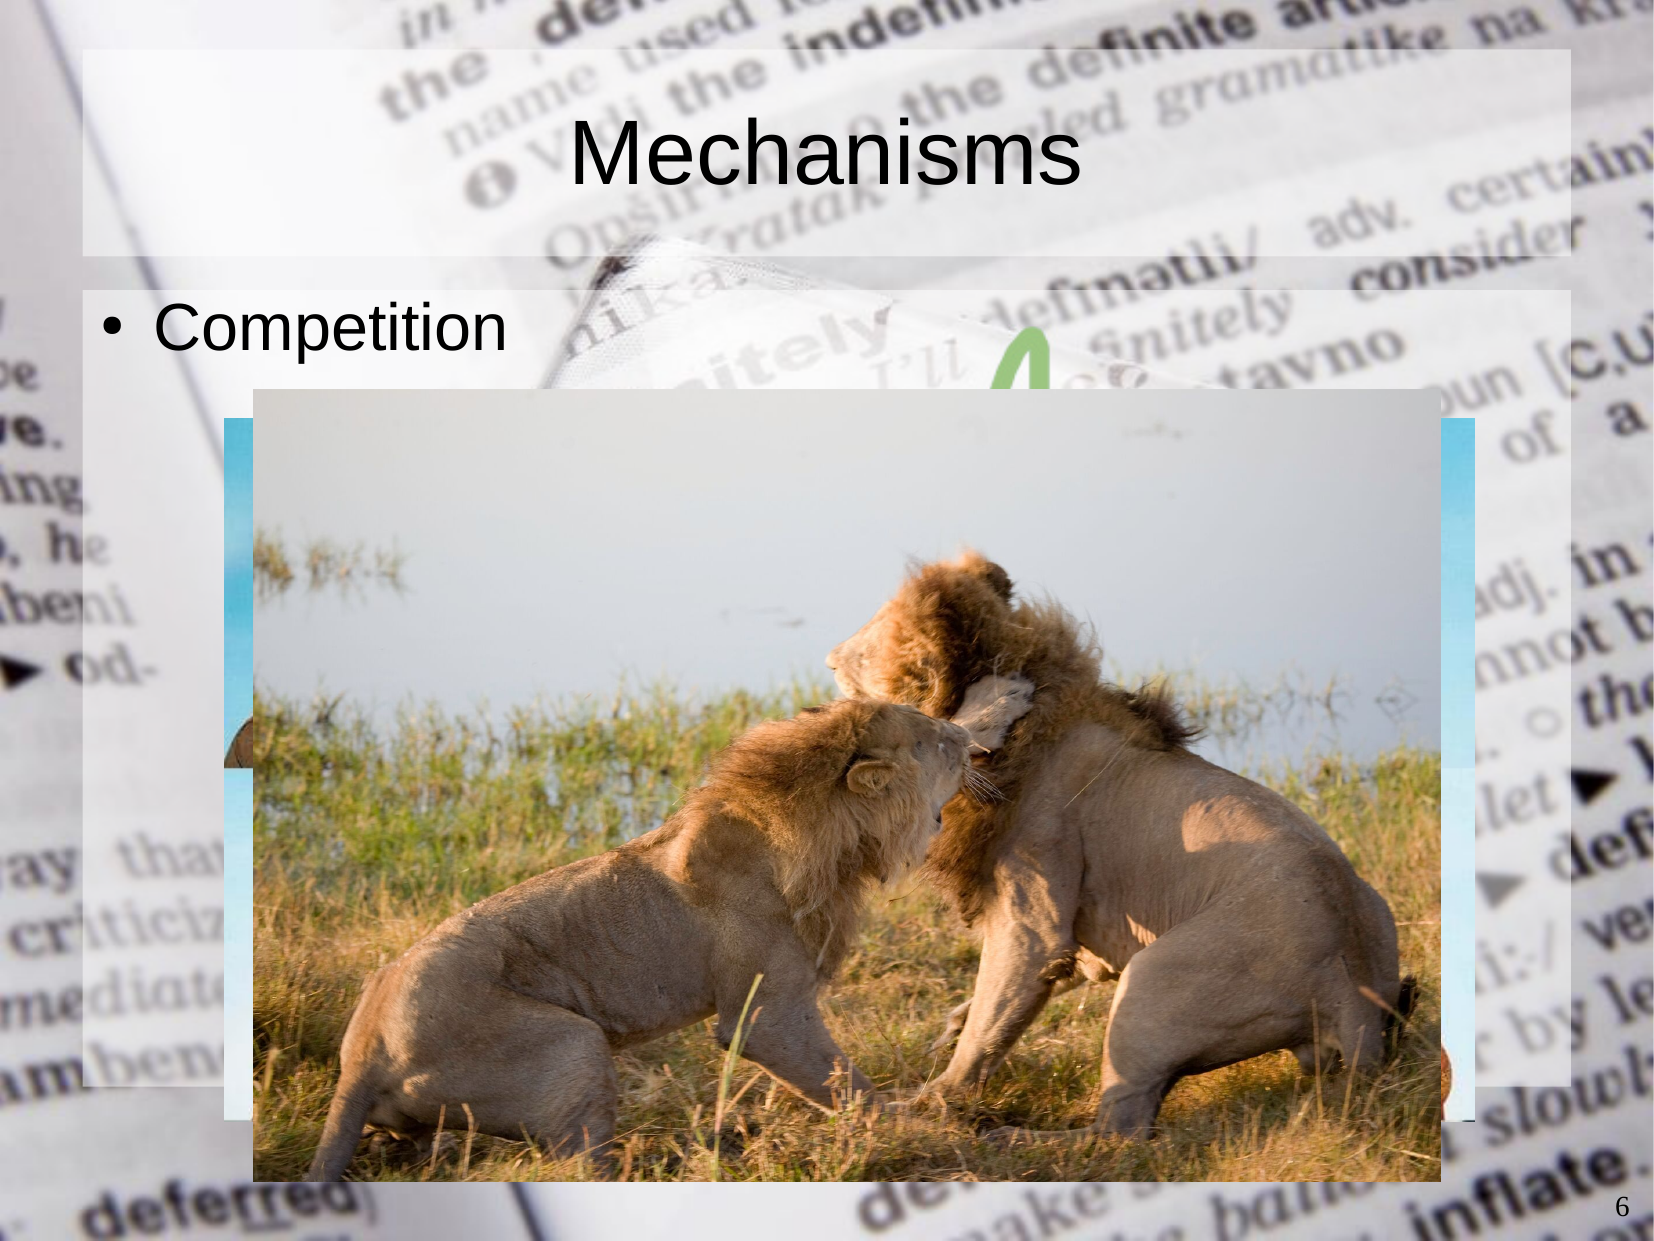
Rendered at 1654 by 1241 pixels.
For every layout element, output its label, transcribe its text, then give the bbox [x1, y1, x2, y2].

list Competition [82, 290, 1571, 1087]
title Mechanisms [82, 49, 1571, 257]
picture [0, 0, 1654, 1241]
